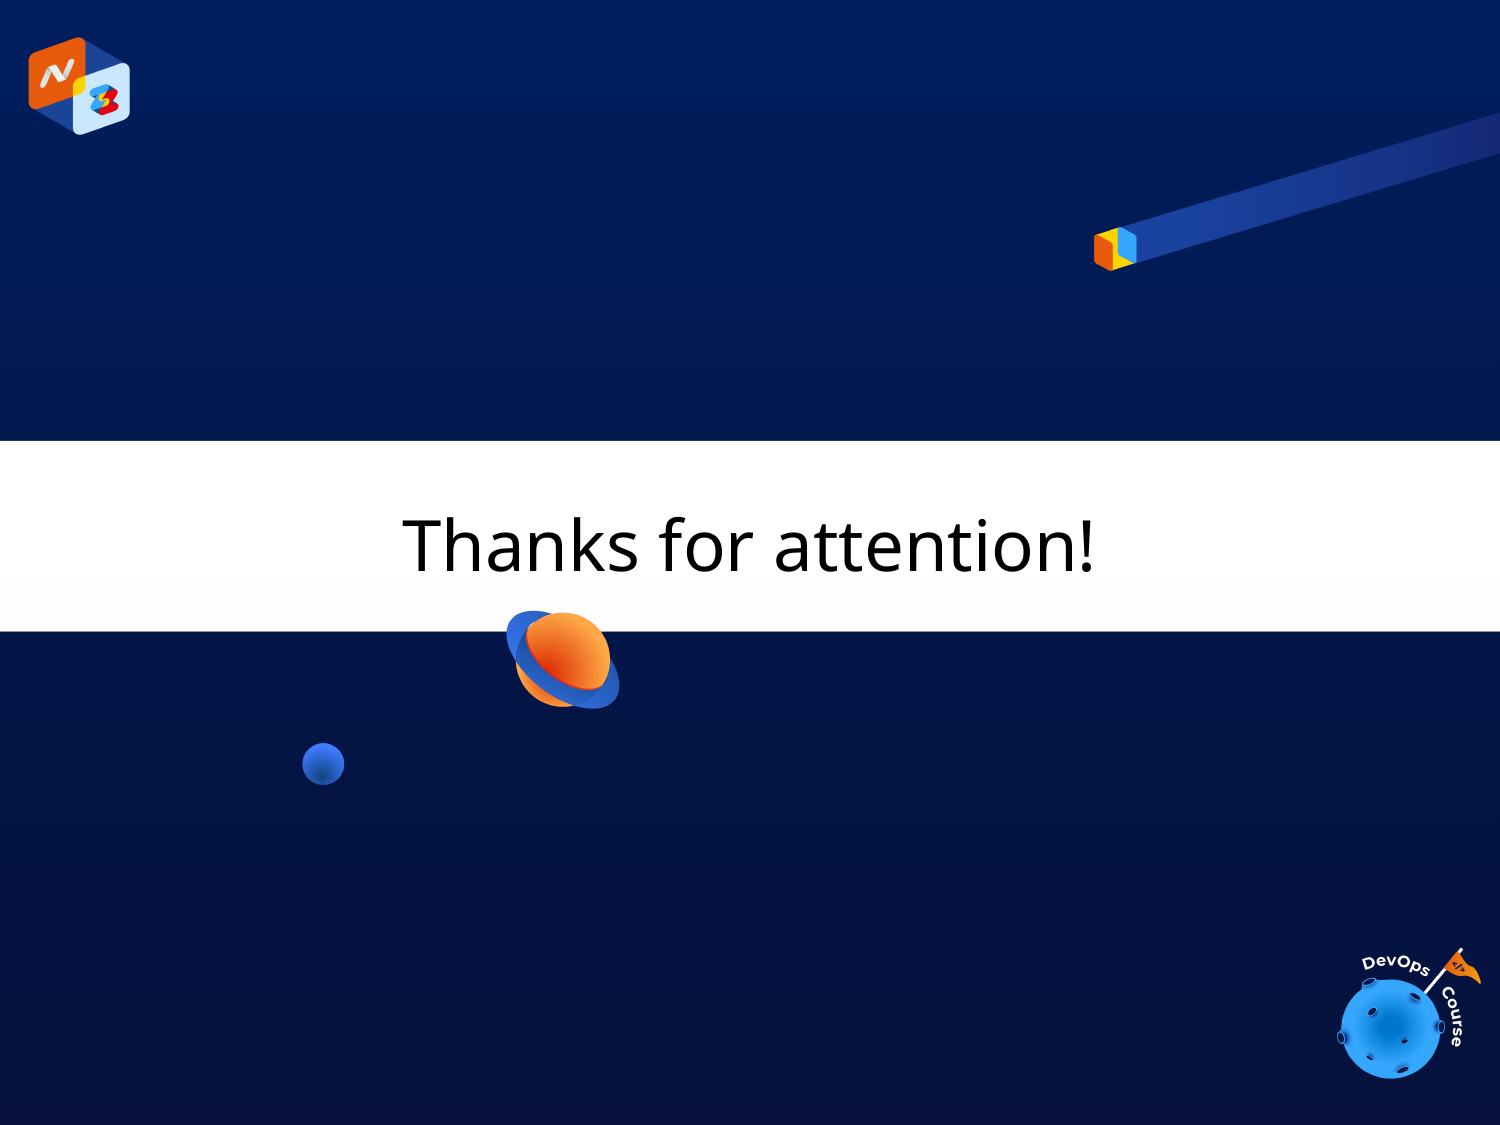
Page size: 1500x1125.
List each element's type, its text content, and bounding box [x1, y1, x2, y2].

title Thanks for attention! [75, 443, 1425, 643]
picture [0, 0, 1500, 440]
text_box [0, 440, 1500, 576]
picture [0, 576, 1500, 1125]
